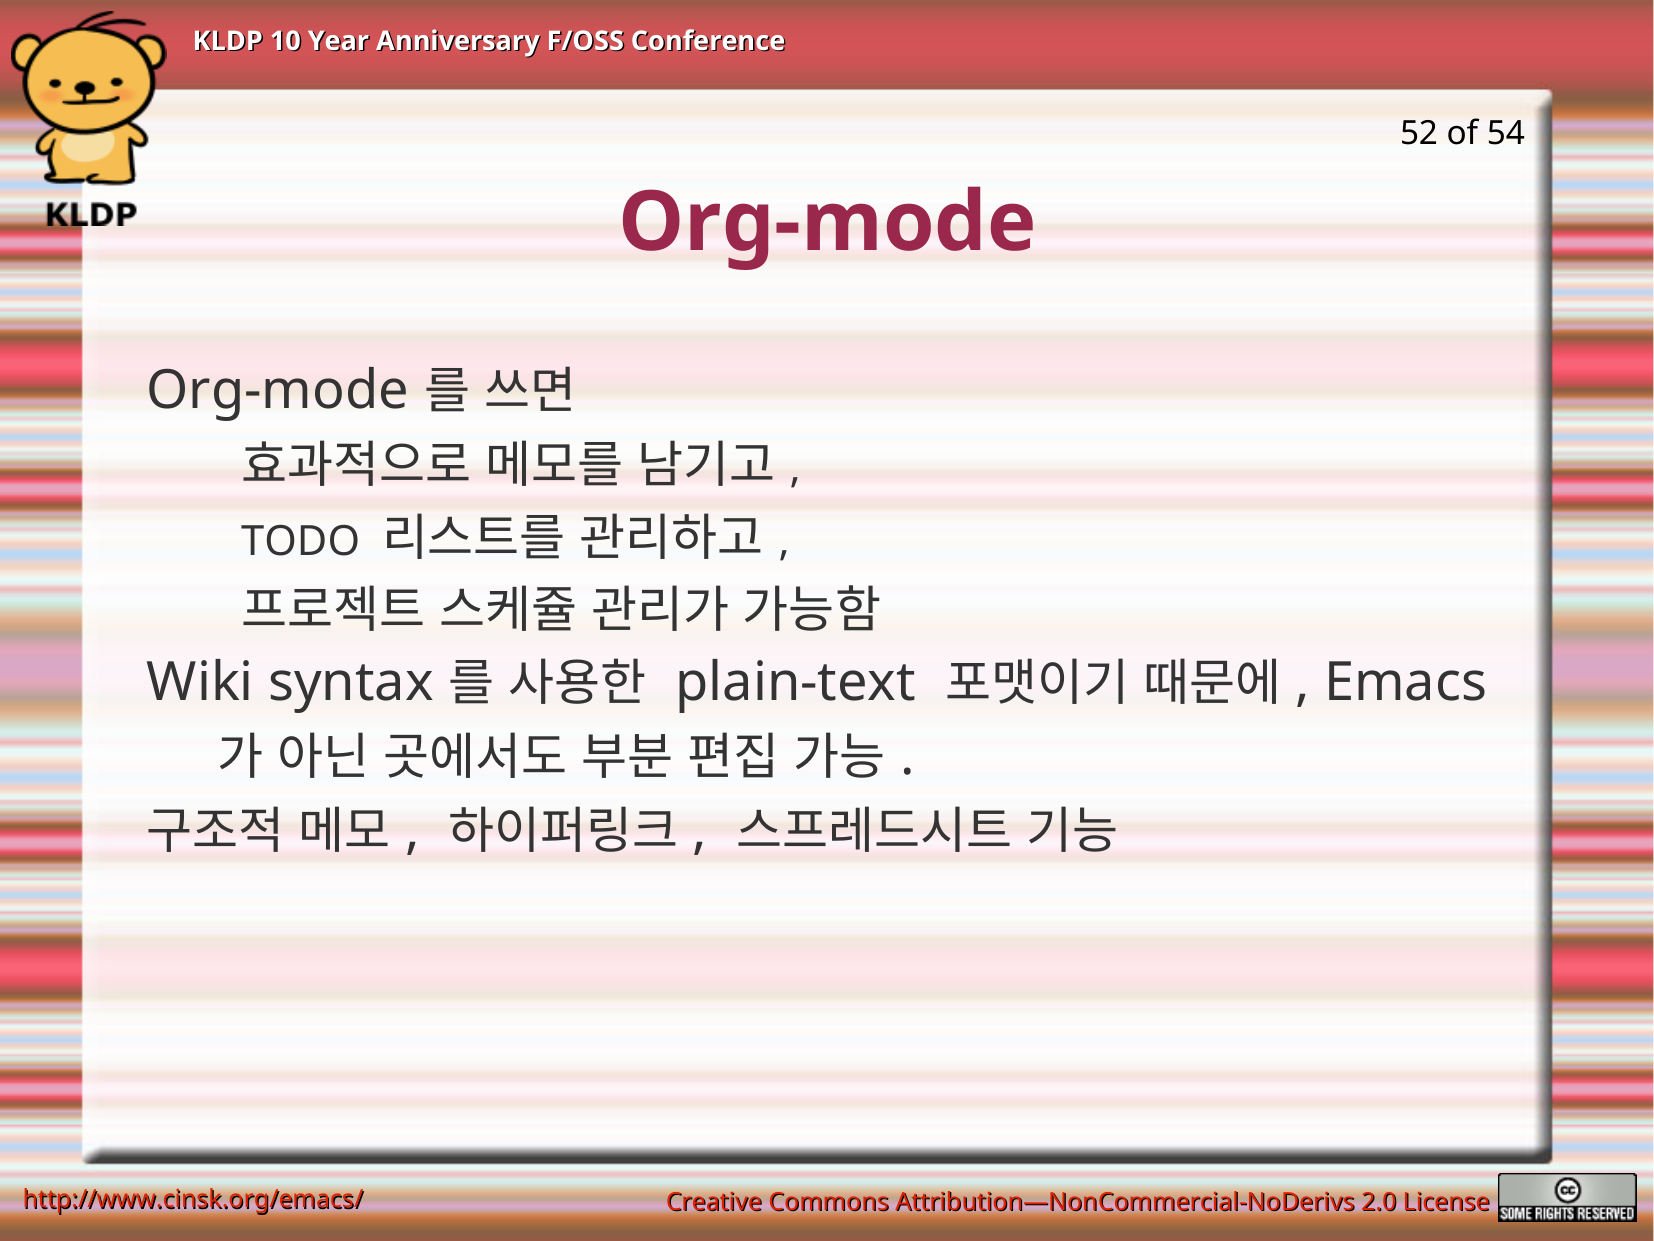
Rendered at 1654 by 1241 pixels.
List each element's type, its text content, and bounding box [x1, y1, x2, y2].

list Org-mode를 쓰면 효과적으로 메모를 남기고, TODO 리스트를 관리하고, 프로젝트 스케쥴 관리가 가능함 Wiki syntax를 사용한 plain-text 포맷이기 때문에, Emacs가 아닌 곳에서도 부분 편집 가능. 구조적 메모, 하이퍼링크, 스프레드시트 기능 [134, 350, 1516, 1133]
picture [0, 0, 1654, 1241]
title Org-mode [121, 114, 1534, 322]
